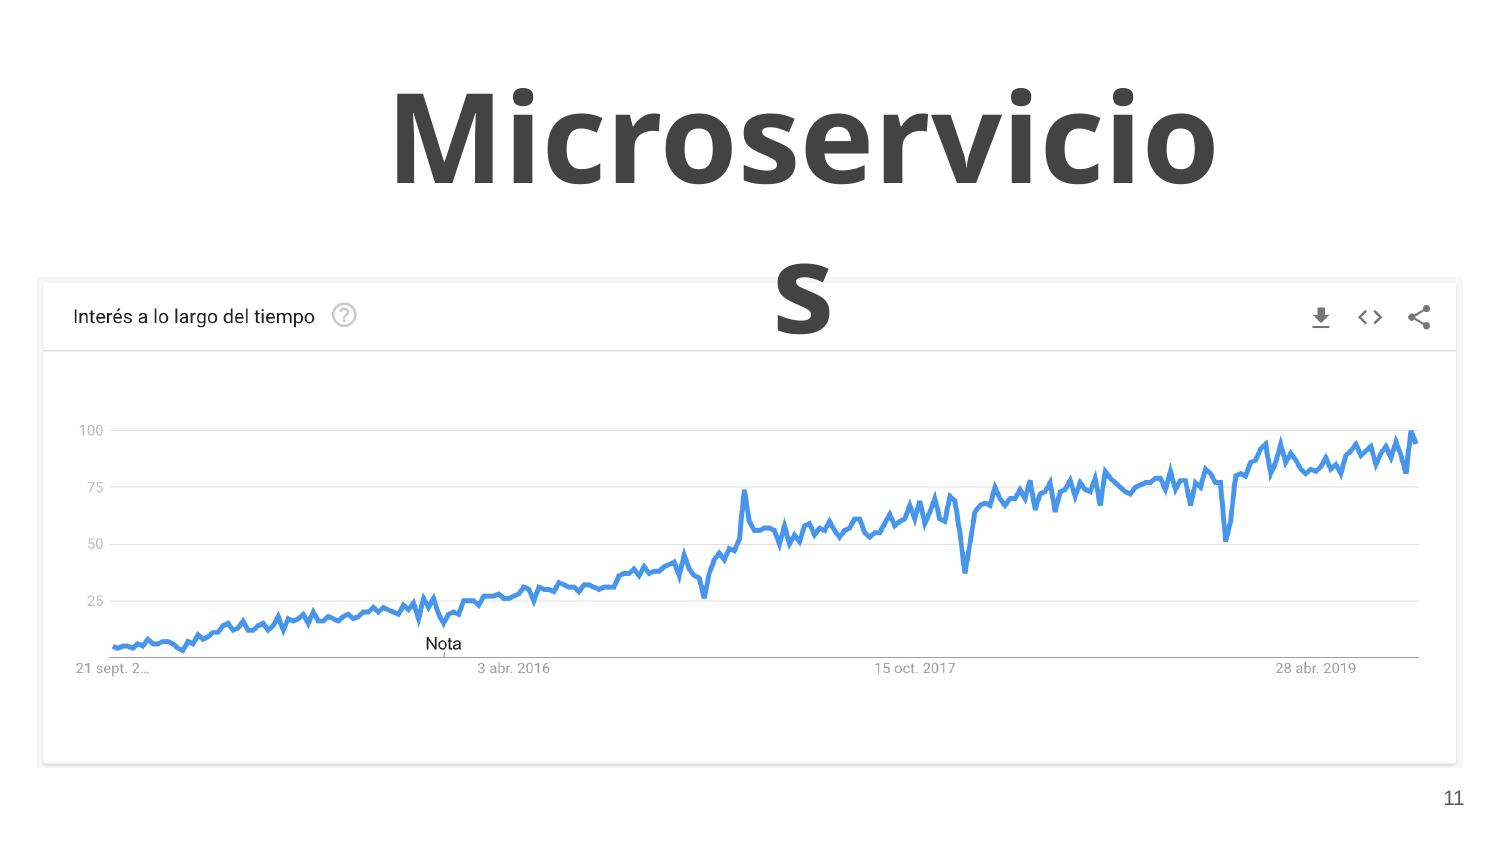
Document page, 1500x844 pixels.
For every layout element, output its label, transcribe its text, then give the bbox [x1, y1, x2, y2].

slide_number <number> [1389, 764, 1480, 830]
text_box Microservicios [354, 43, 1253, 226]
picture [37, 277, 1463, 768]
